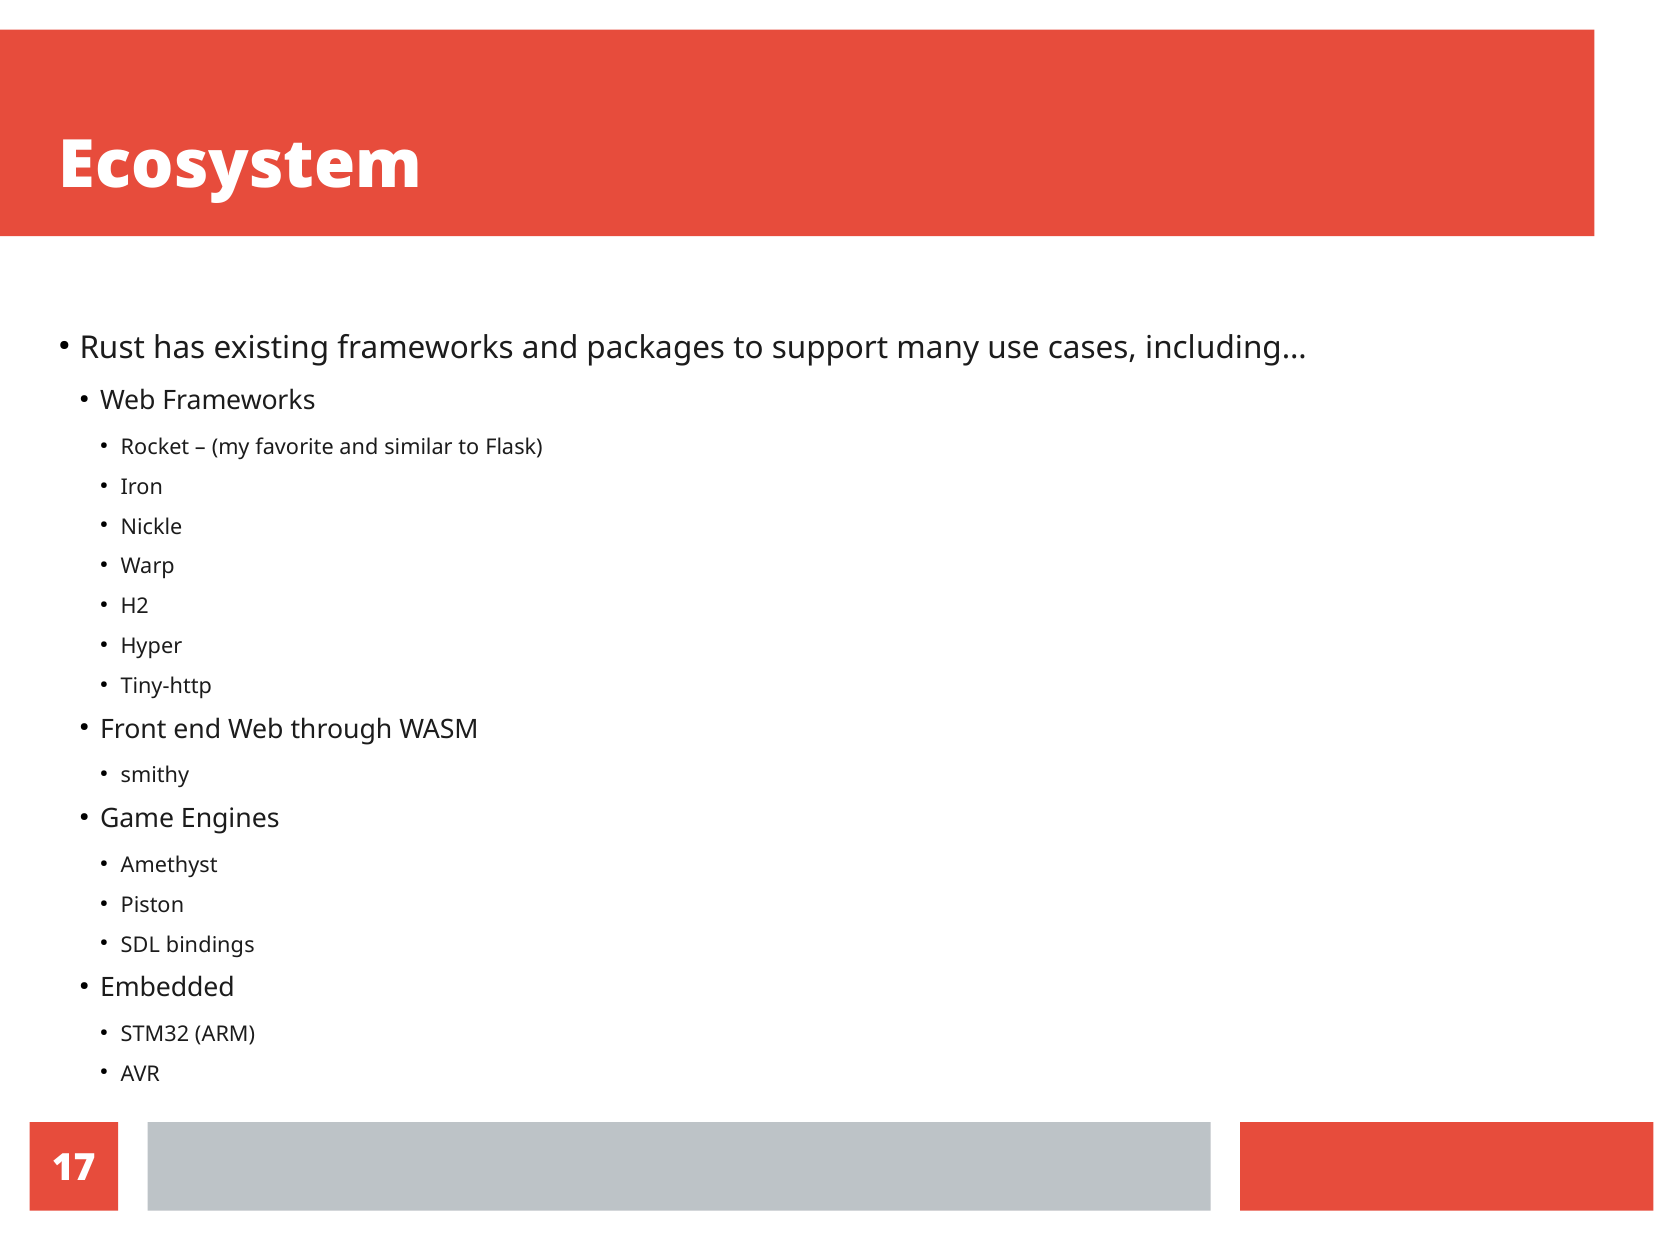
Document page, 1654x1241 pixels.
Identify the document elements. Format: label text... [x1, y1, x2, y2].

title Ecosystem [59, 59, 1595, 207]
list Rust has existing frameworks and packages to support many use cases, including… Web Frameworks Rocket – (my favorite and similar to Flask) Iron Nickle Warp H2 Hyper Tiny-http Front end Web through WASM smithy Game Engines Amethyst Piston SDL bindings Embedded STM32 (ARM) AVR [59, 324, 1565, 1093]
